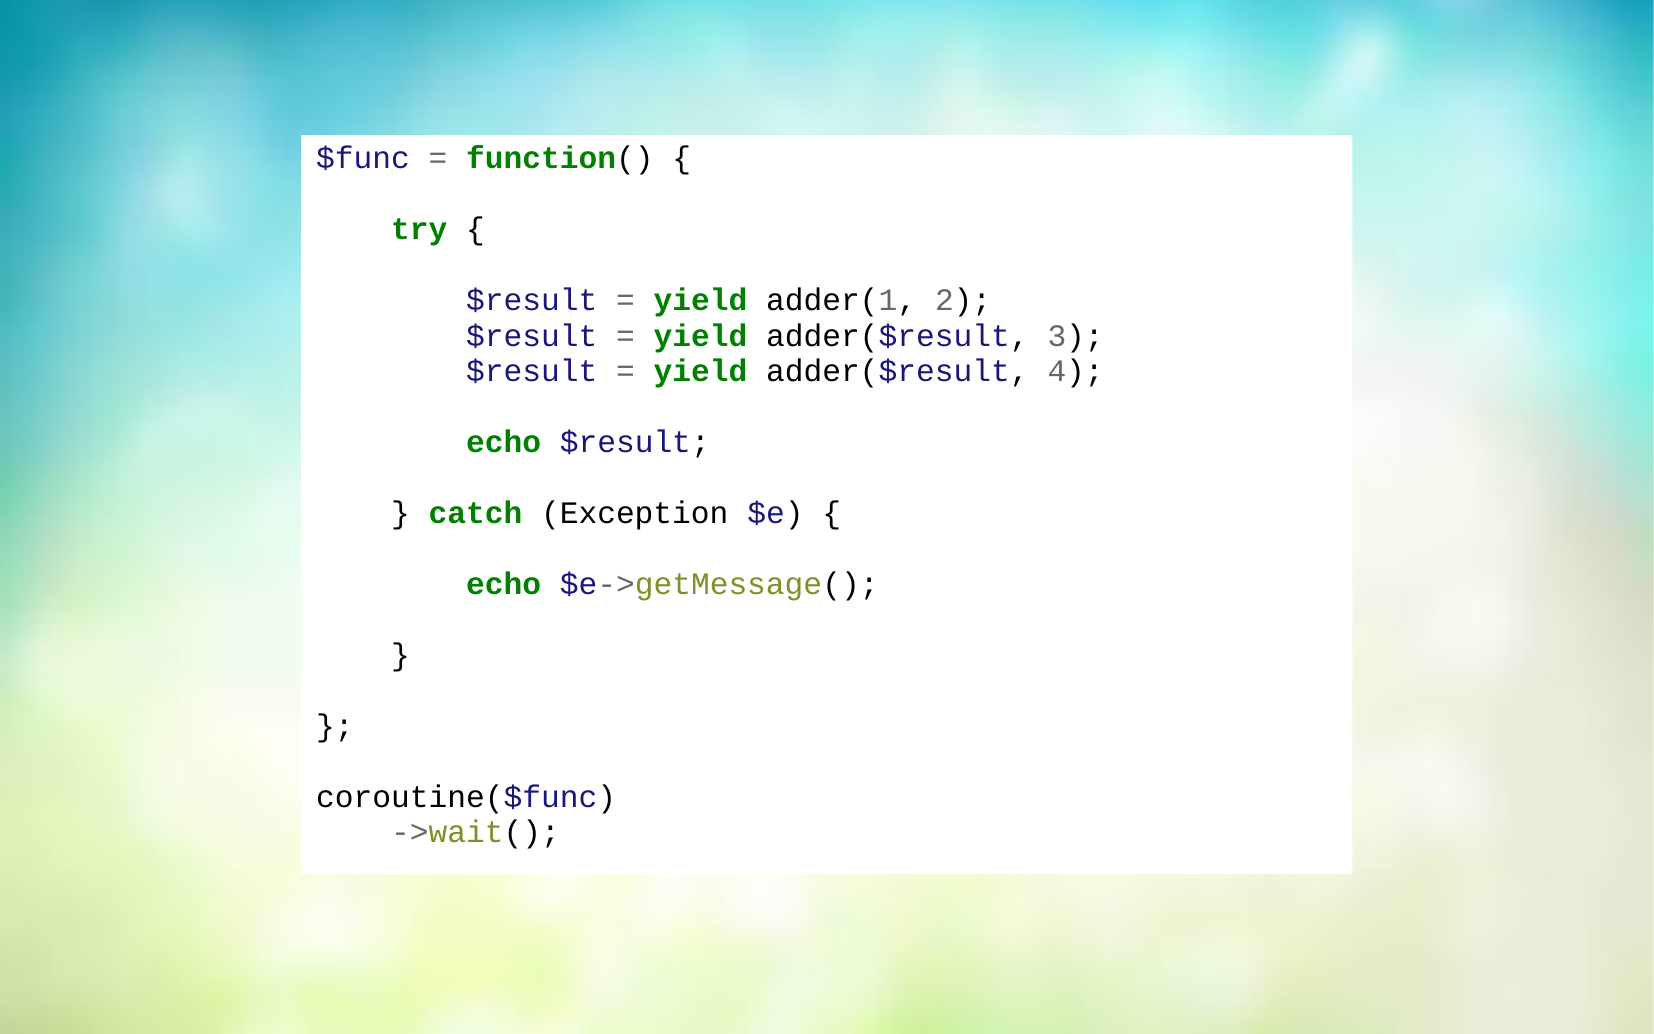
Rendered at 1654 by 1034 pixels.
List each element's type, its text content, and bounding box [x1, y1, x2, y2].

text_box $func = function() { try { $result = yield adder(1, 2); $result = yield adder($result, 3); $result = yield adder($result, 4); echo $result; } catch (Exception $e) { echo $e->getMessage(); } }; coroutine($func) ->wait(); [301, 135, 1353, 875]
picture [0, 0, 1654, 1034]
